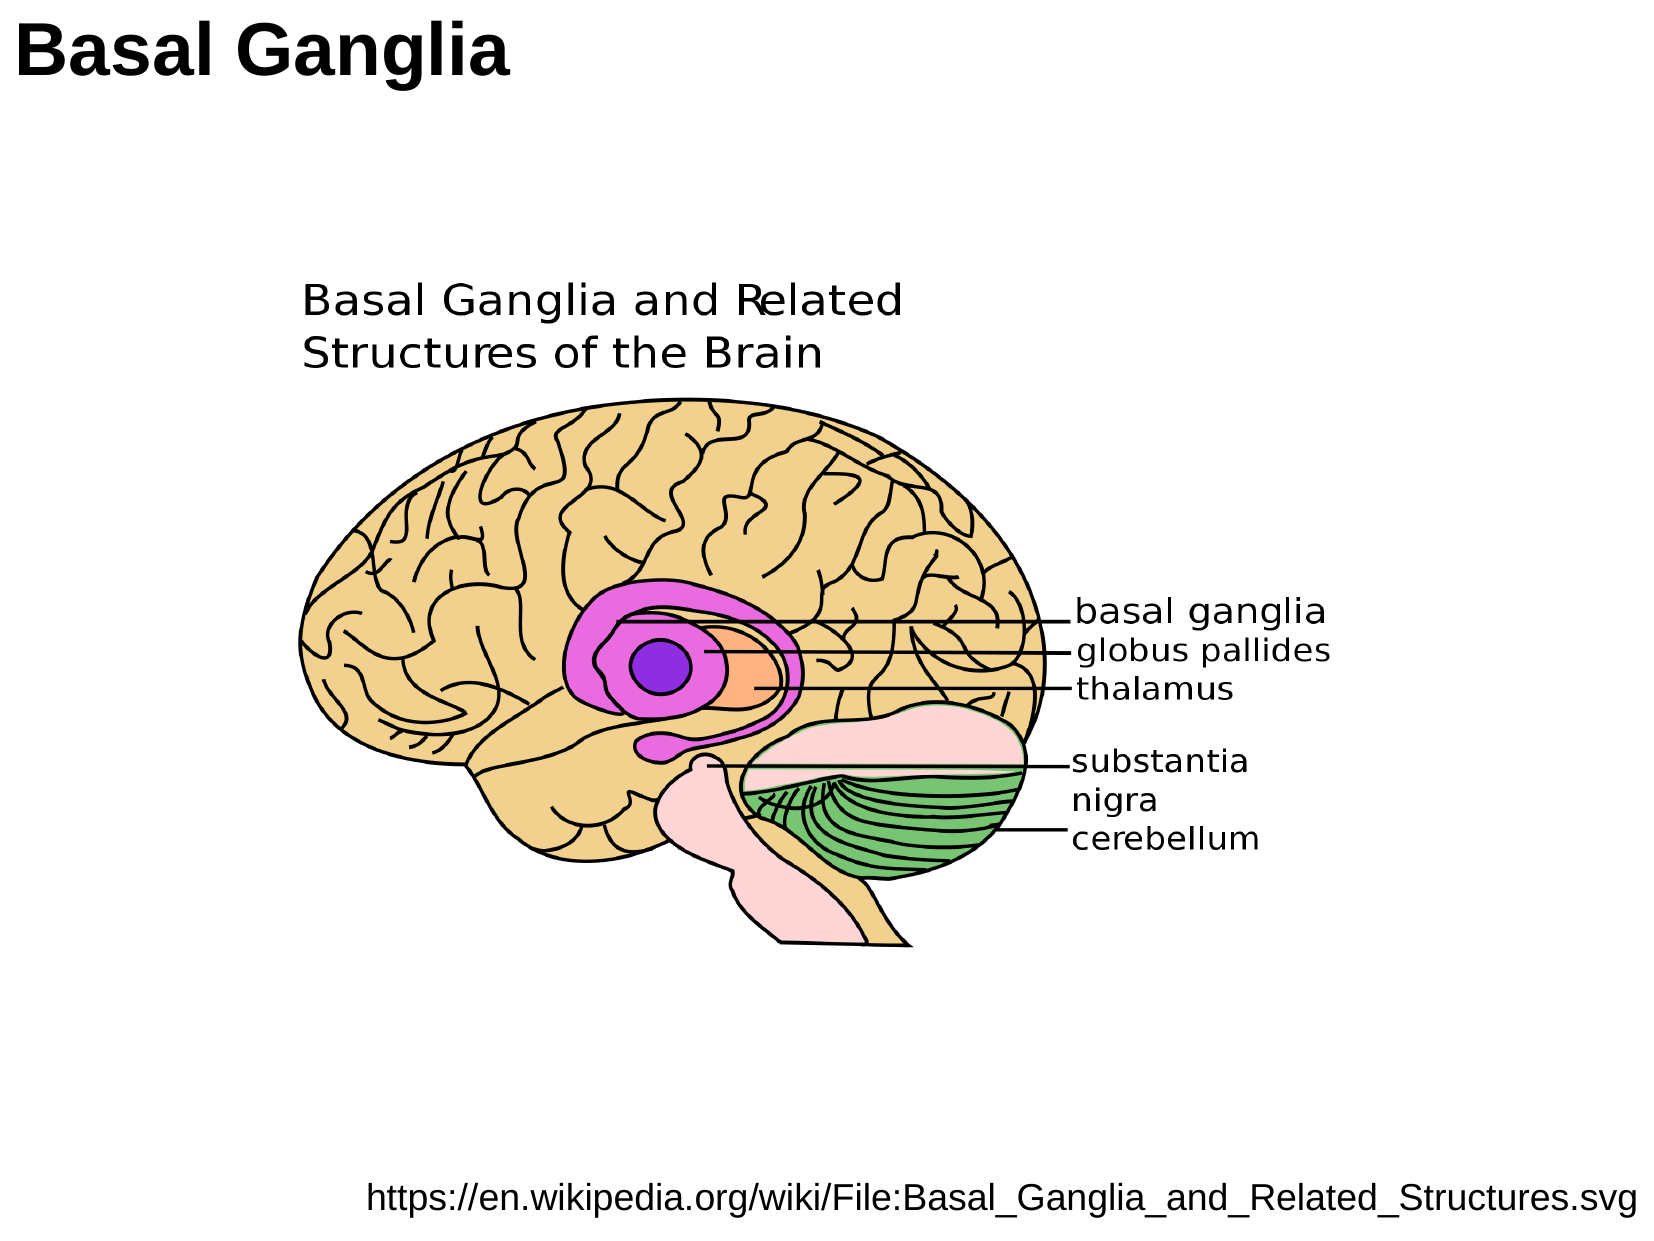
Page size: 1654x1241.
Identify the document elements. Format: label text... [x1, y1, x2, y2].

text_box Basal Ganglia [0, 0, 526, 99]
text_box https://en.wikipedia.org/wiki/File:Basal_Ganglia_and_Related_Structures.svg [351, 1169, 1654, 1227]
picture [292, 260, 1361, 980]
